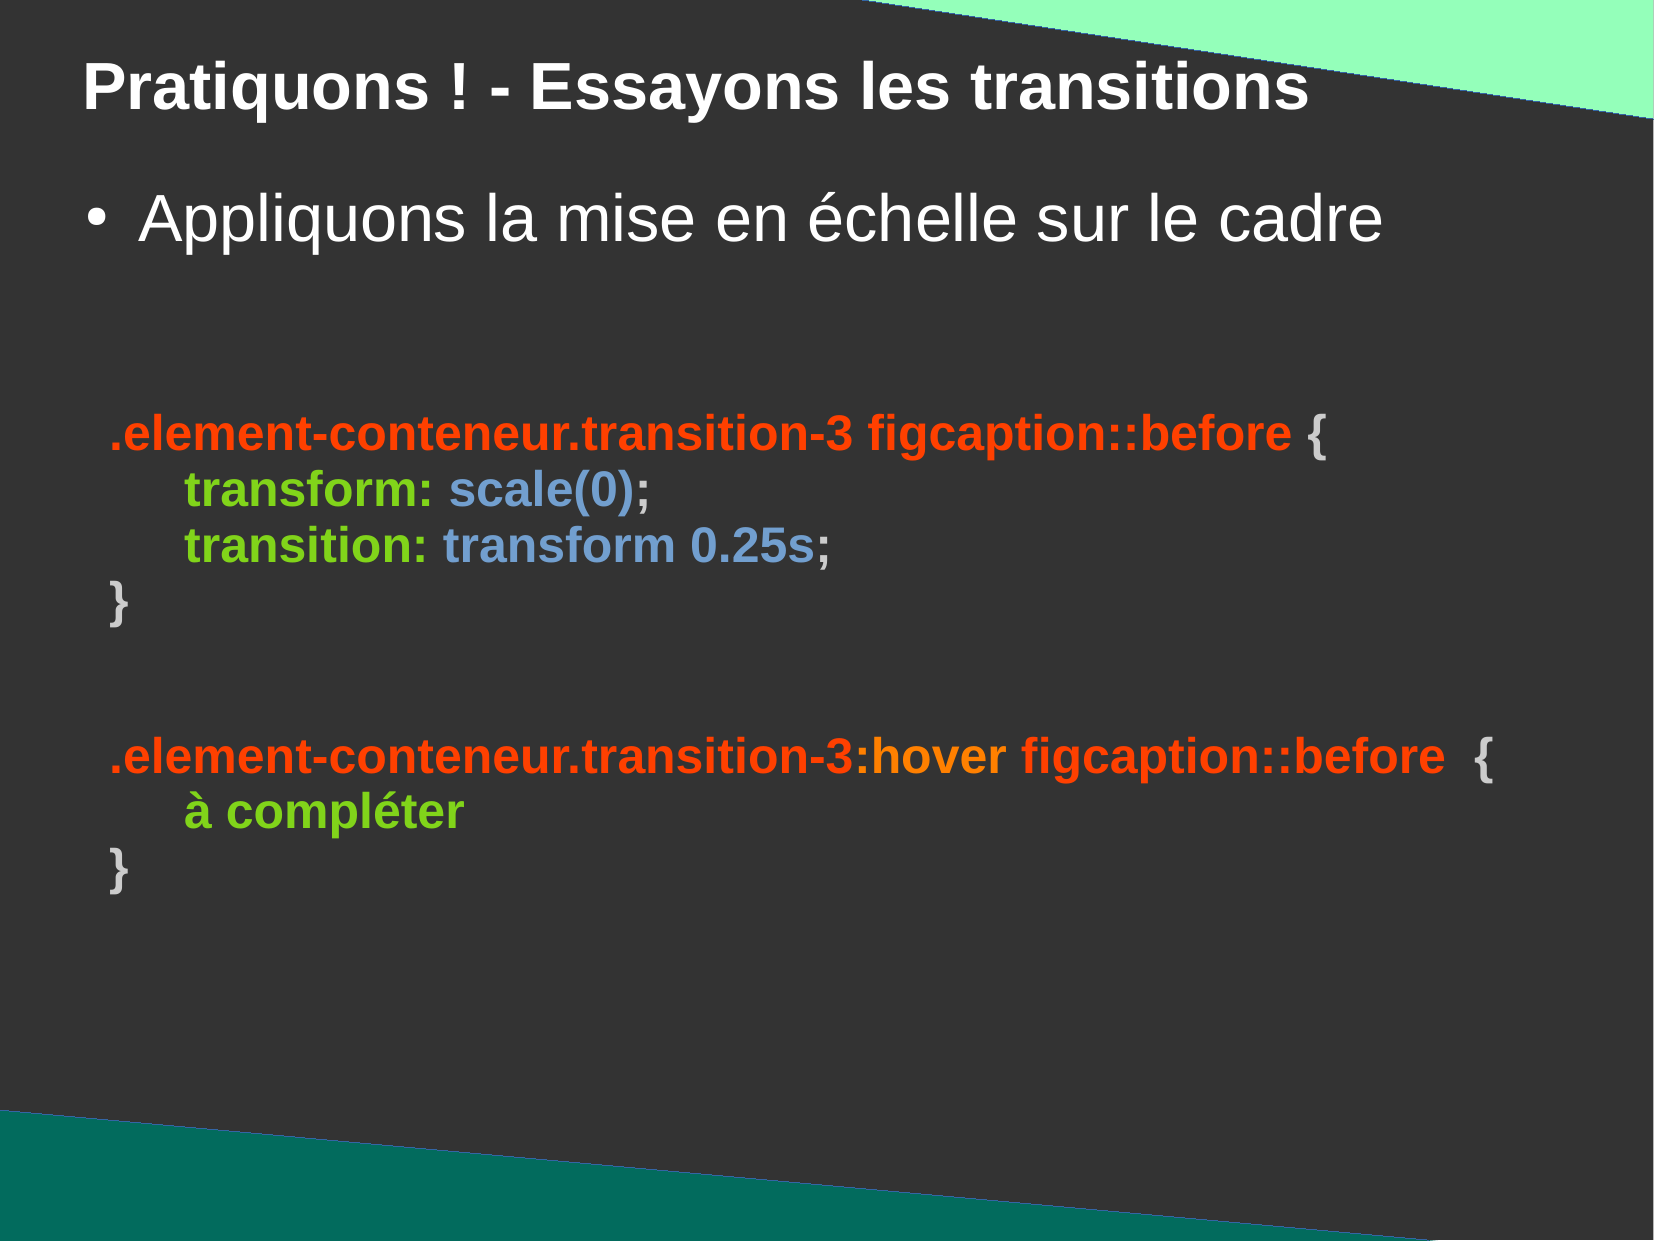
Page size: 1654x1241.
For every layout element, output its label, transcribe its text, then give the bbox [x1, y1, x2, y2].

text_box .element-conteneur.transition-3 figcaption::before { transform: scale(0); transition: transform 0.25s; } [94, 398, 1418, 692]
text_box [862, 0, 1654, 120]
text_box .element-conteneur.transition-3:hover figcaption::before { à compléter } [94, 720, 1571, 959]
list Appliquons la mise en échelle sur le cadre [67, 180, 1607, 378]
title Pratiquons ! - Essayons les transitions [82, 49, 1630, 199]
